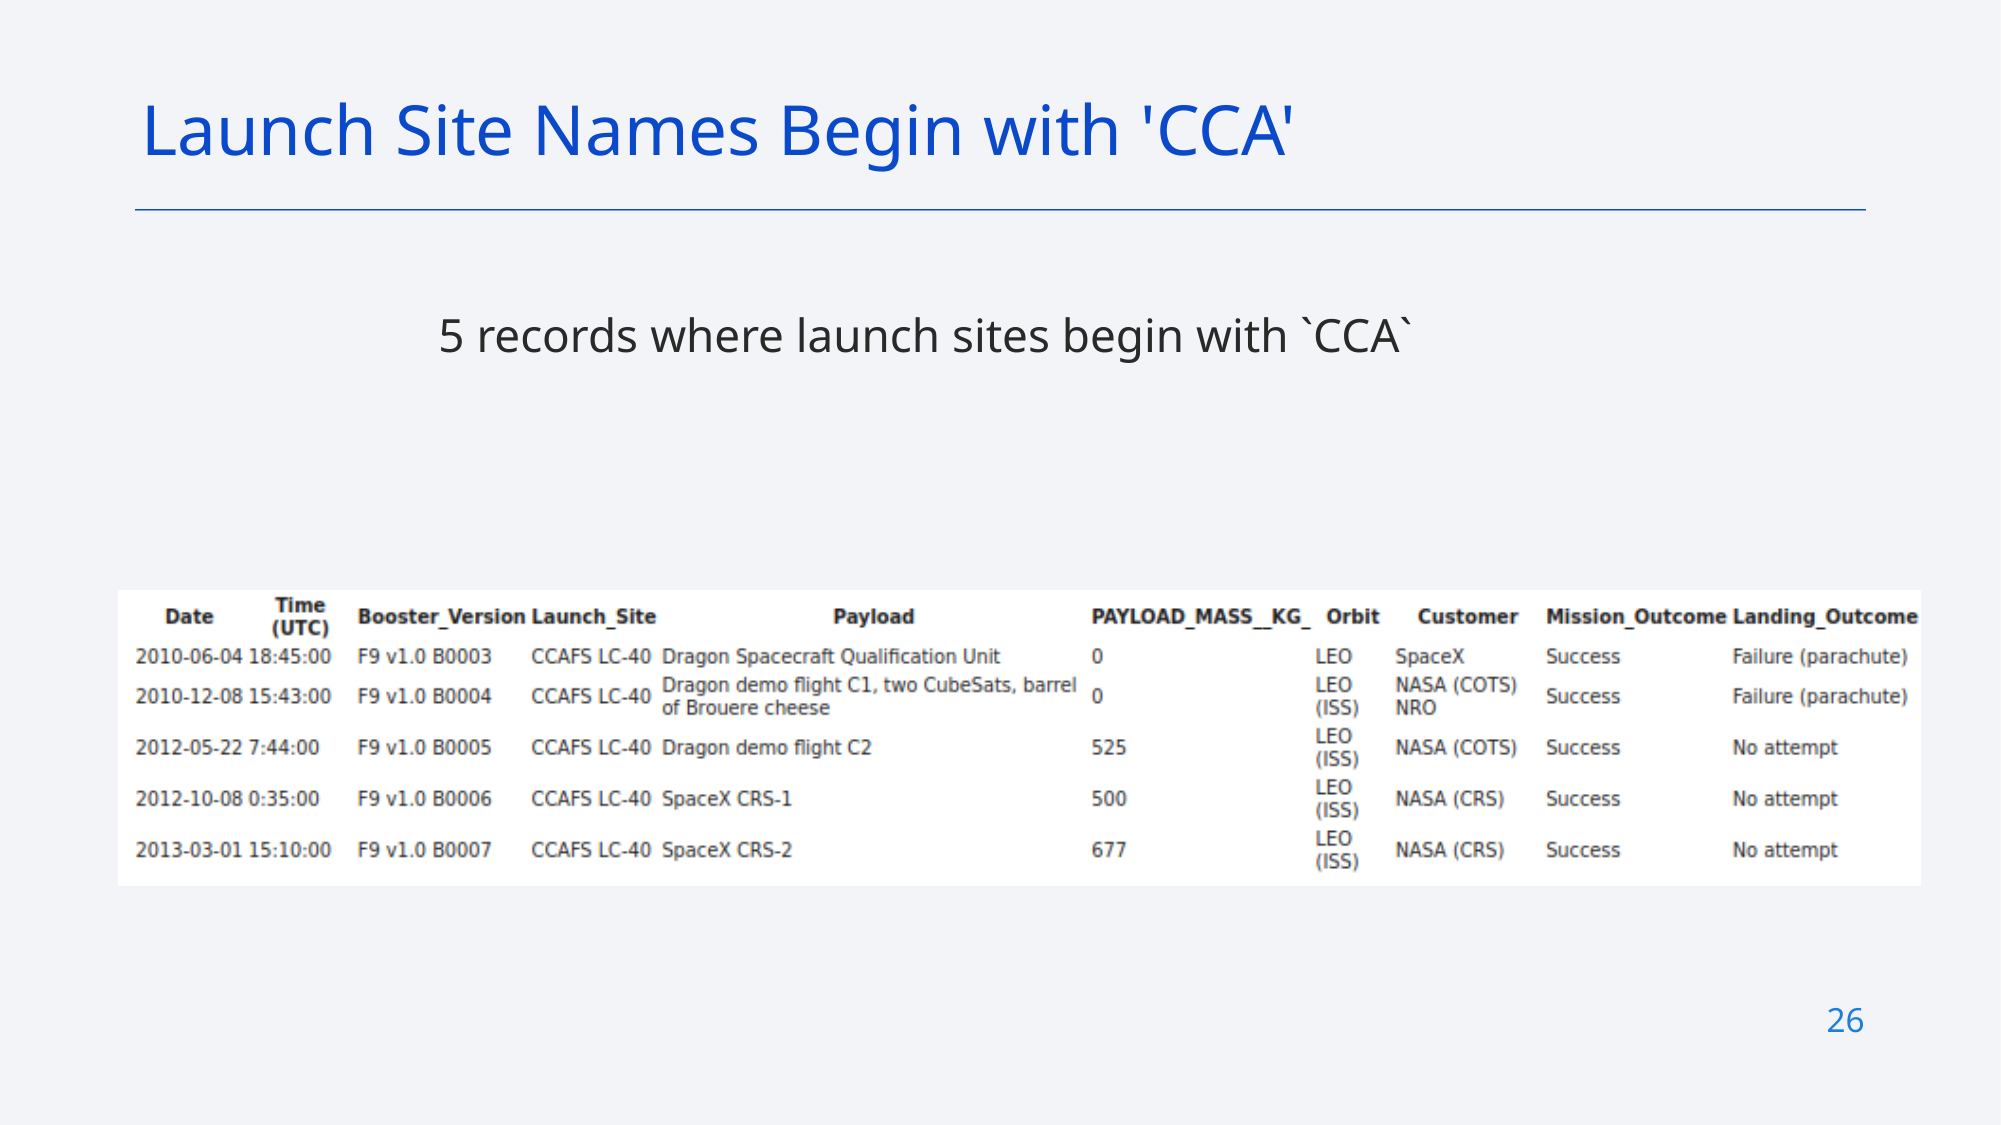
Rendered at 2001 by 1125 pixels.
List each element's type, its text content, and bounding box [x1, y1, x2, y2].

list 5 records where launch sites begin with `CCA` [126, 299, 1725, 473]
text_box Launch Site Names Begin with 'CCA' [126, 88, 1852, 179]
picture [0, 0, 2001, 1125]
